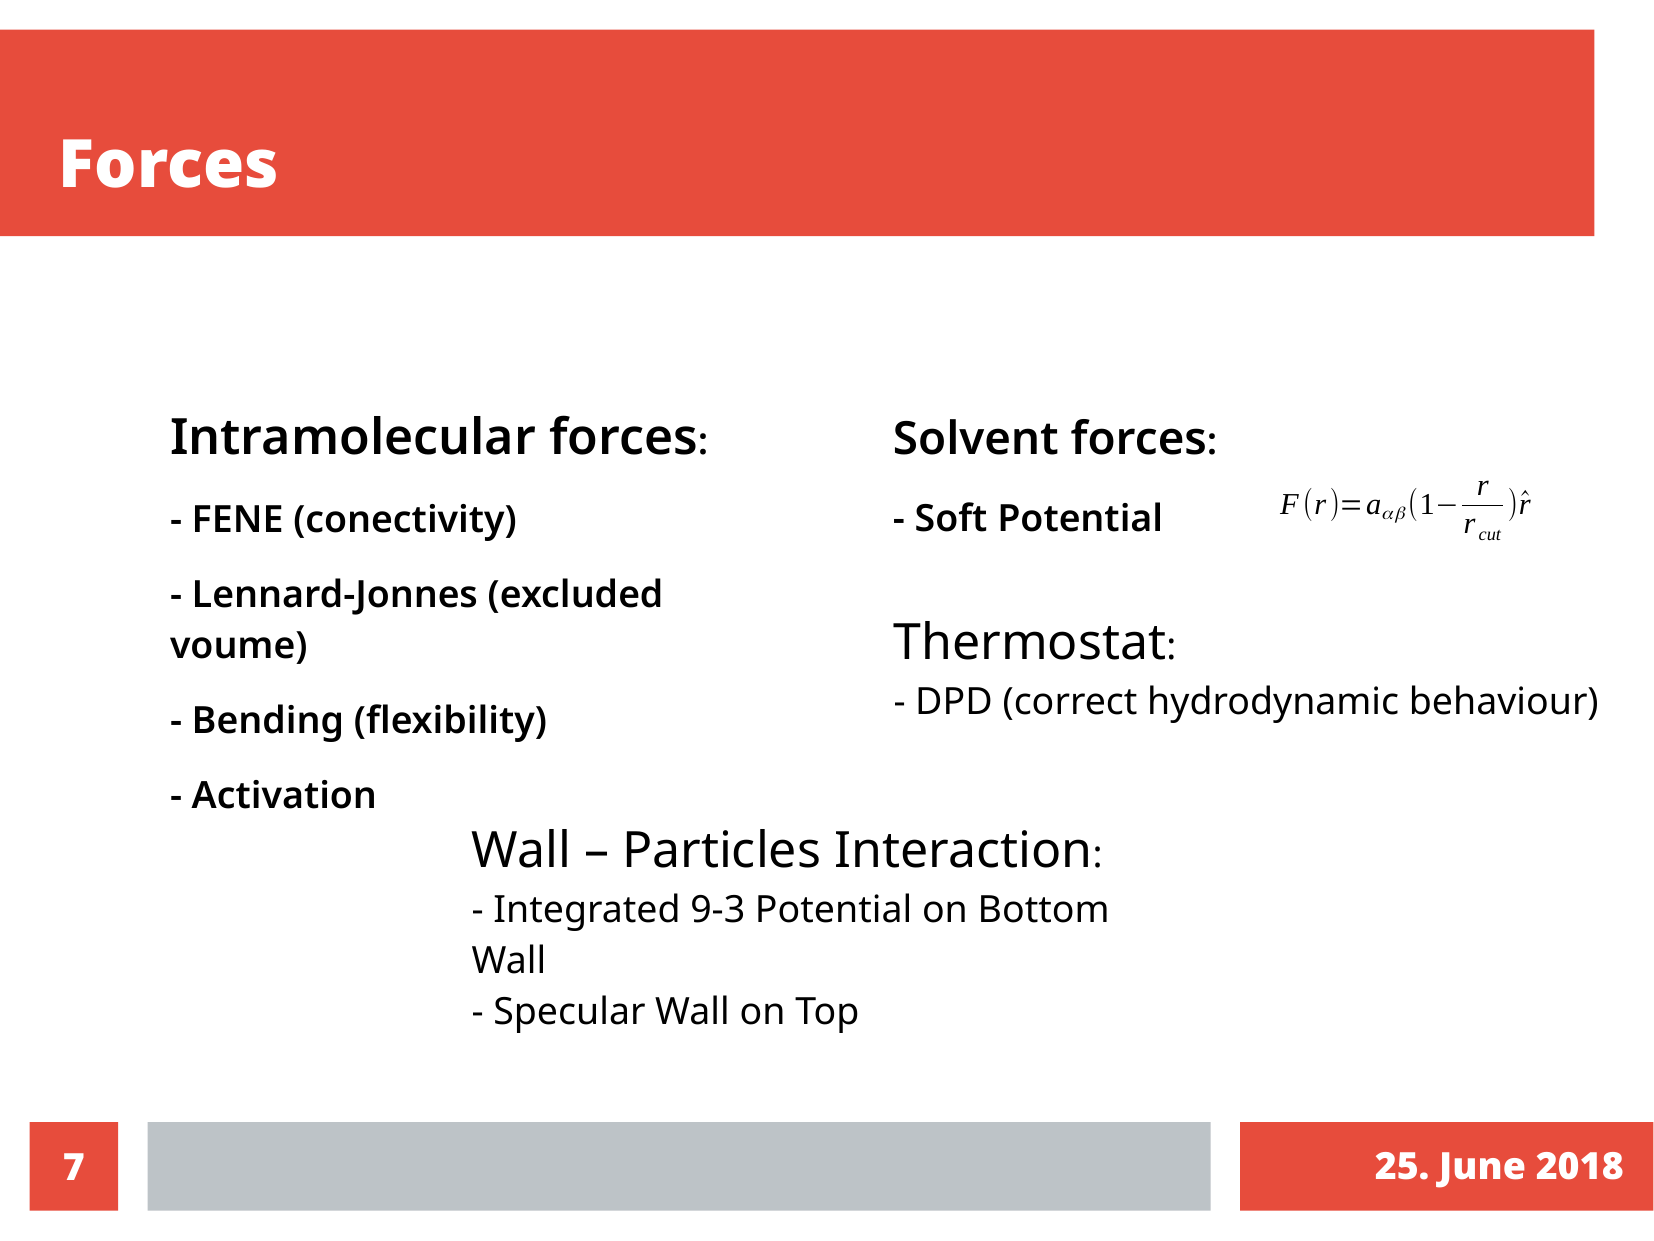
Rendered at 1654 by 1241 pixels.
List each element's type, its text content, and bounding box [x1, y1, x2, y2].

text_box Wall – Particles Interaction: - Integrated 9-3 Potential on Bottom Wall - Specular Wall on Top [456, 806, 1156, 1058]
text_box Thermostat: - DPD (correct hydrodynamic behaviour) [878, 598, 1642, 795]
title Forces [59, 59, 1595, 207]
list Intramolecular forces: - FENE (conectivity) - Lennard-Jonnes (excluded voume) - Bending (flexibility) - Activation [169, 400, 767, 883]
chart [1270, 468, 1541, 546]
list Solvent forces: - Soft Potential [892, 405, 1593, 598]
